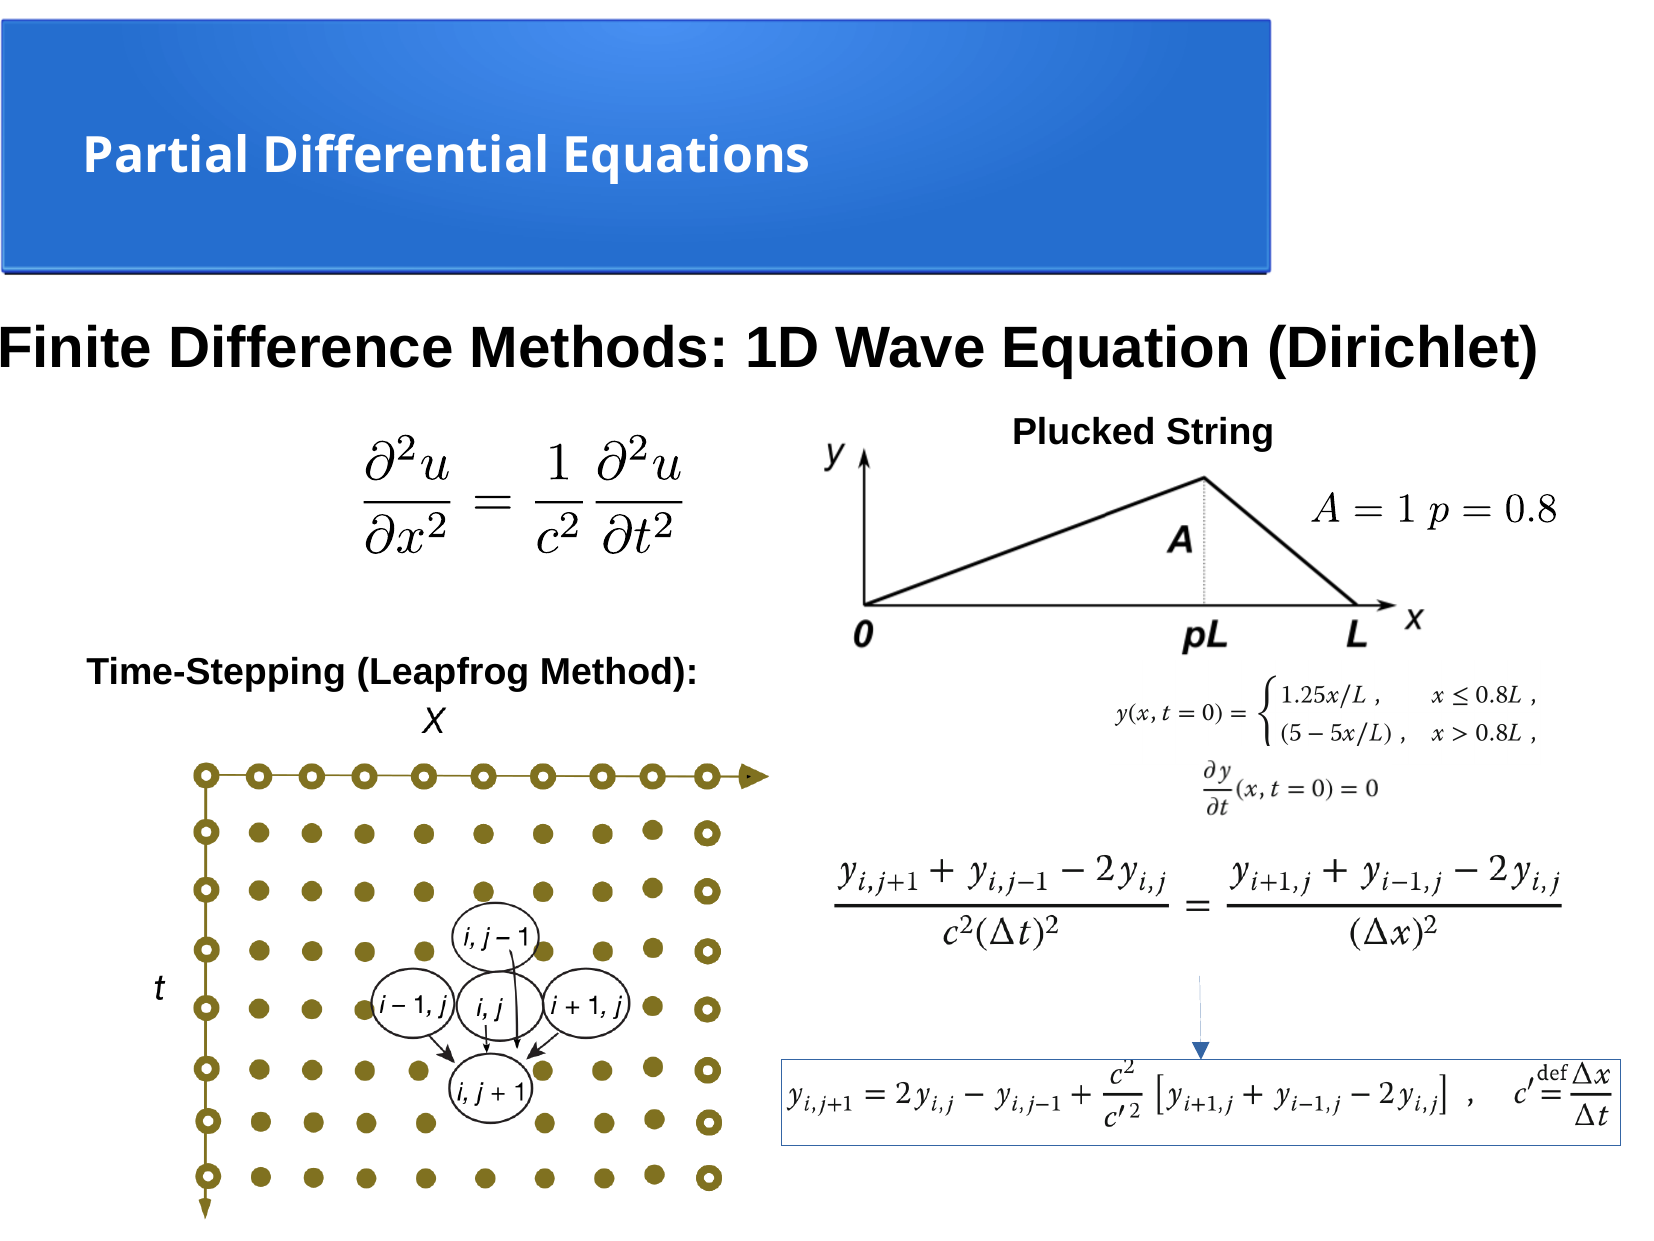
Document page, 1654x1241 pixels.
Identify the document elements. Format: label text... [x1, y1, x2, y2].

text_box [537, 528, 559, 554]
text_box [1311, 491, 1340, 522]
text_box [597, 440, 627, 481]
text_box Plucked String [997, 403, 1290, 461]
text_box [365, 440, 395, 481]
text_box [397, 528, 424, 554]
text_box [1399, 494, 1414, 522]
text_box [428, 512, 446, 538]
text_box [421, 455, 449, 480]
text_box [560, 512, 578, 538]
picture [781, 1059, 1621, 1146]
text_box [654, 512, 672, 538]
text_box [365, 514, 395, 554]
text_box [603, 514, 632, 554]
text_box [634, 518, 651, 554]
text_box Time-Stepping (Leapfrog Method): [25, 643, 1635, 1241]
text_box [653, 455, 681, 480]
text_box [1538, 494, 1556, 523]
text_box Partial Differential Equations [82, 49, 1570, 256]
picture [152, 391, 1541, 1221]
text_box [1427, 503, 1449, 530]
text_box [397, 434, 415, 460]
text_box [629, 434, 647, 460]
picture [825, 832, 1575, 976]
text_box [550, 443, 568, 480]
text_box [1506, 494, 1524, 523]
text_box Finite Difference Methods: 1D Wave Equation (Dirichlet) [0, 301, 1182, 736]
text_box [474, 495, 511, 499]
picture [0, 17, 1275, 281]
